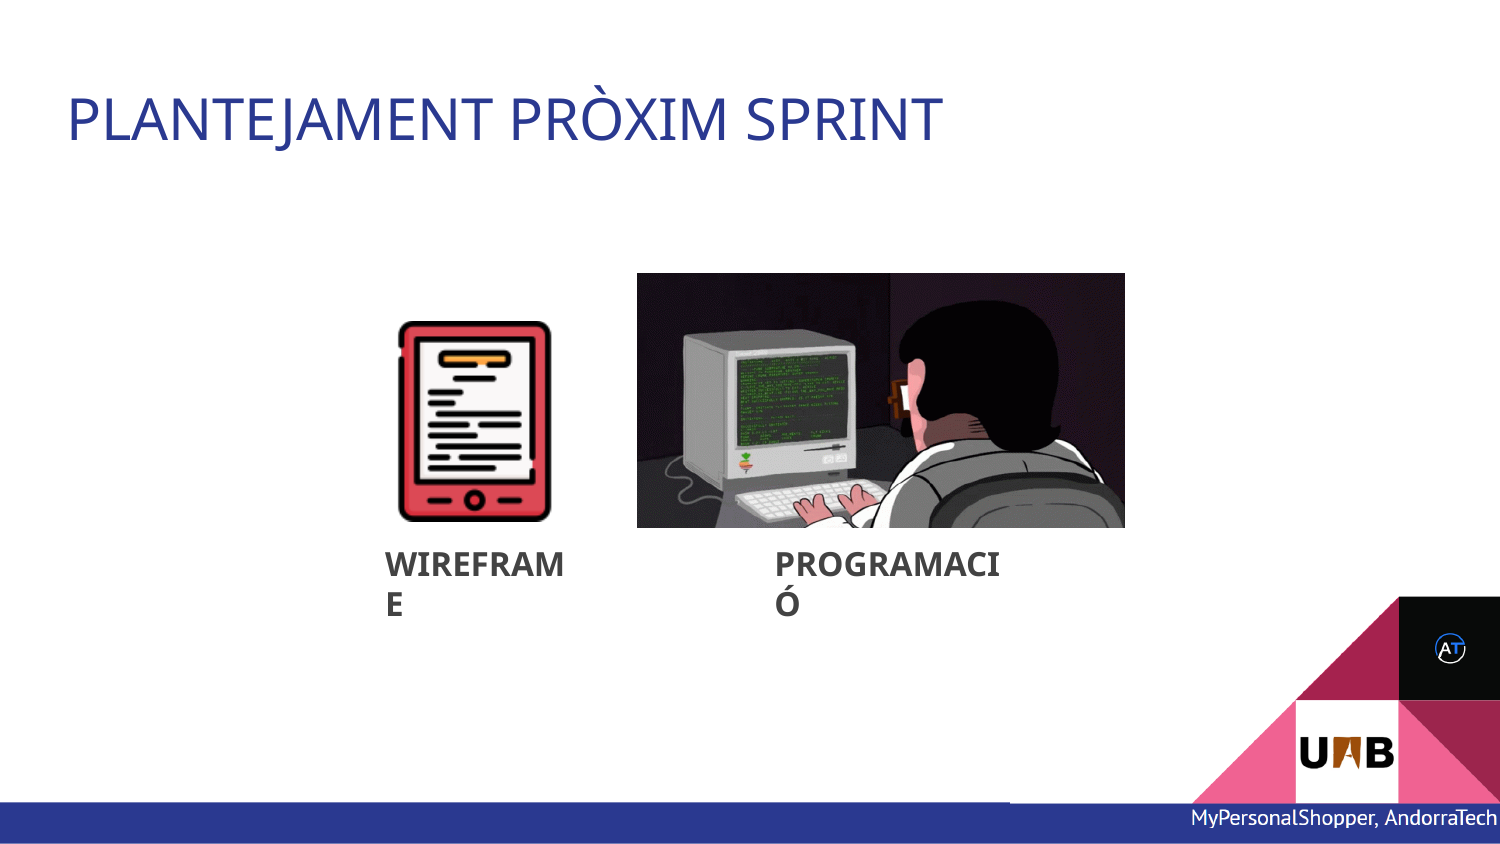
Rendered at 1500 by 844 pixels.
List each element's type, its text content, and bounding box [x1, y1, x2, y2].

picture [375, 321, 575, 522]
text_box PROGRAMACIÓ [759, 528, 1021, 638]
picture [637, 273, 1500, 828]
title PLANTEJAMENT PRÒXIM SPRINT [51, 67, 1449, 167]
text_box WIREFRAME [370, 528, 587, 638]
